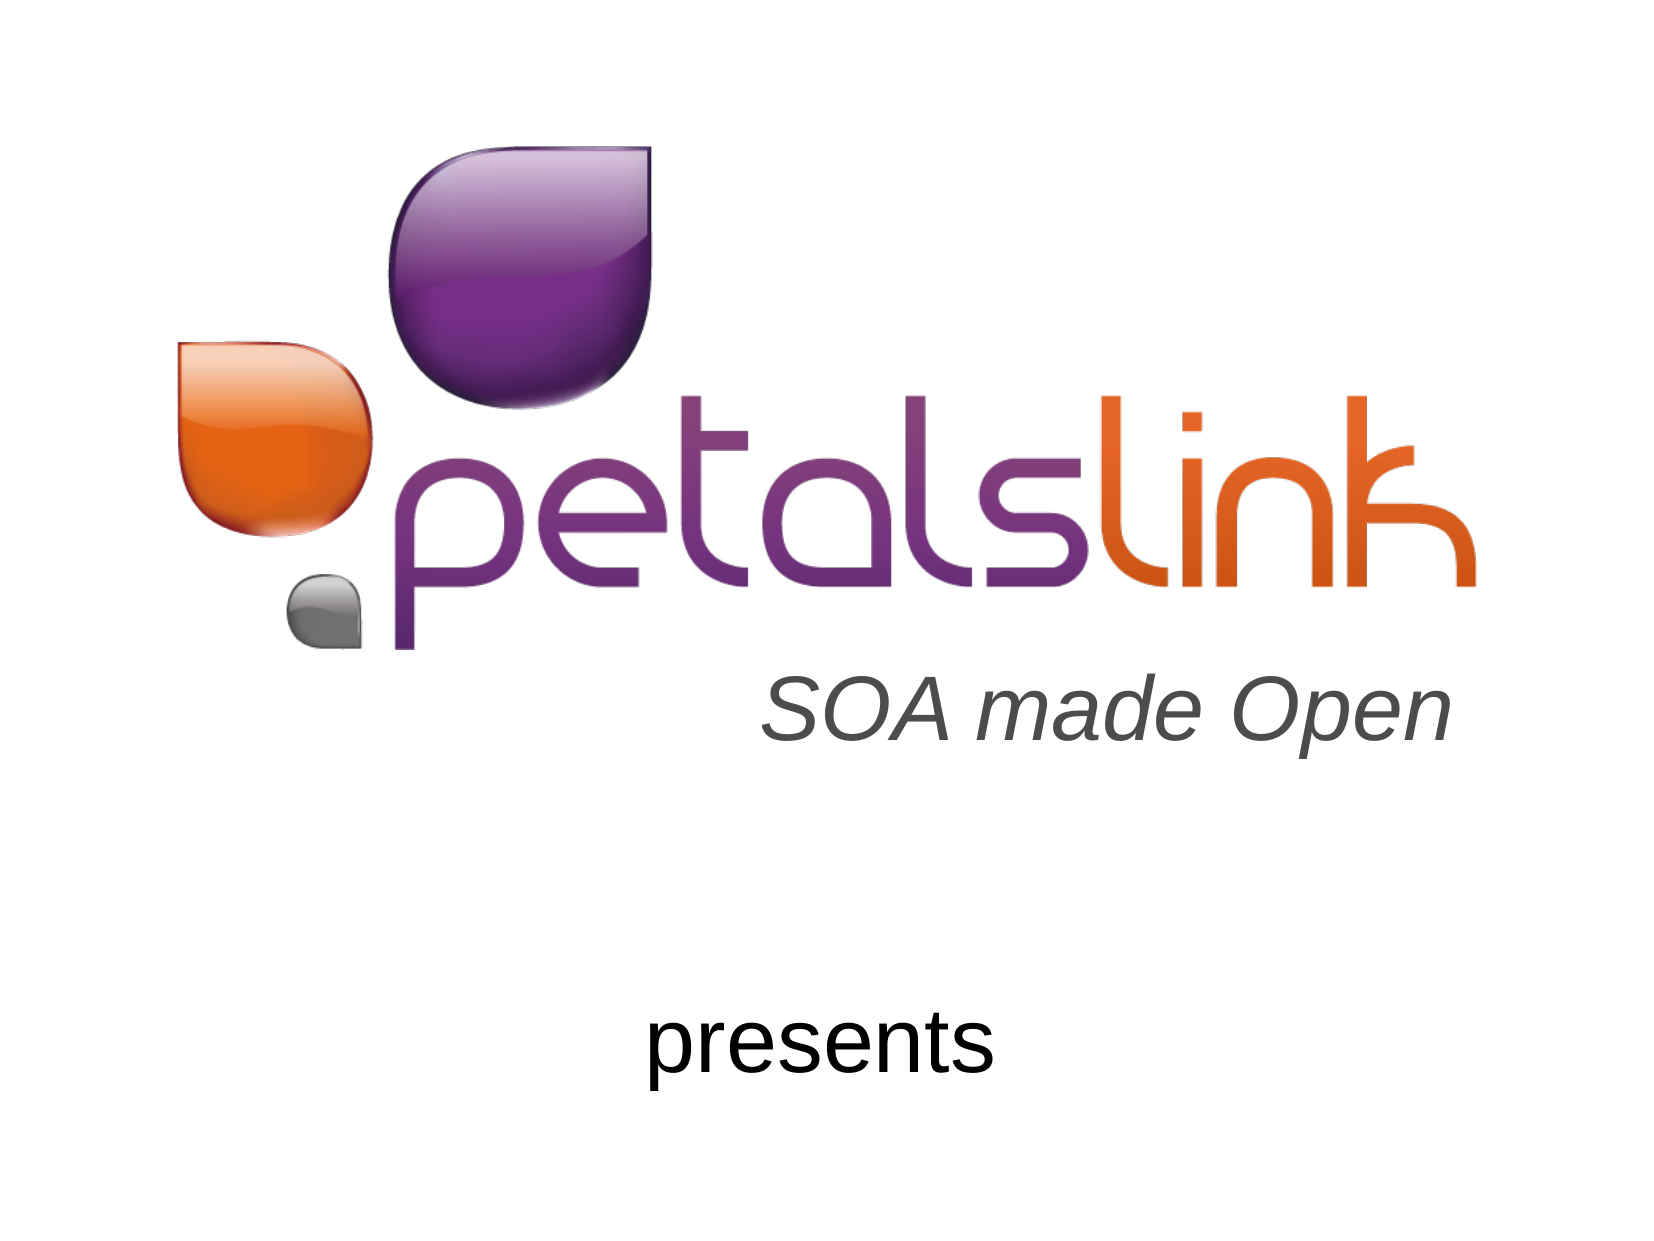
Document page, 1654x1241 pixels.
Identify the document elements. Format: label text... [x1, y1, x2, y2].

text_box SOA made Open [590, 650, 1625, 768]
picture [177, 146, 1477, 650]
title presents [76, 944, 1565, 1138]
